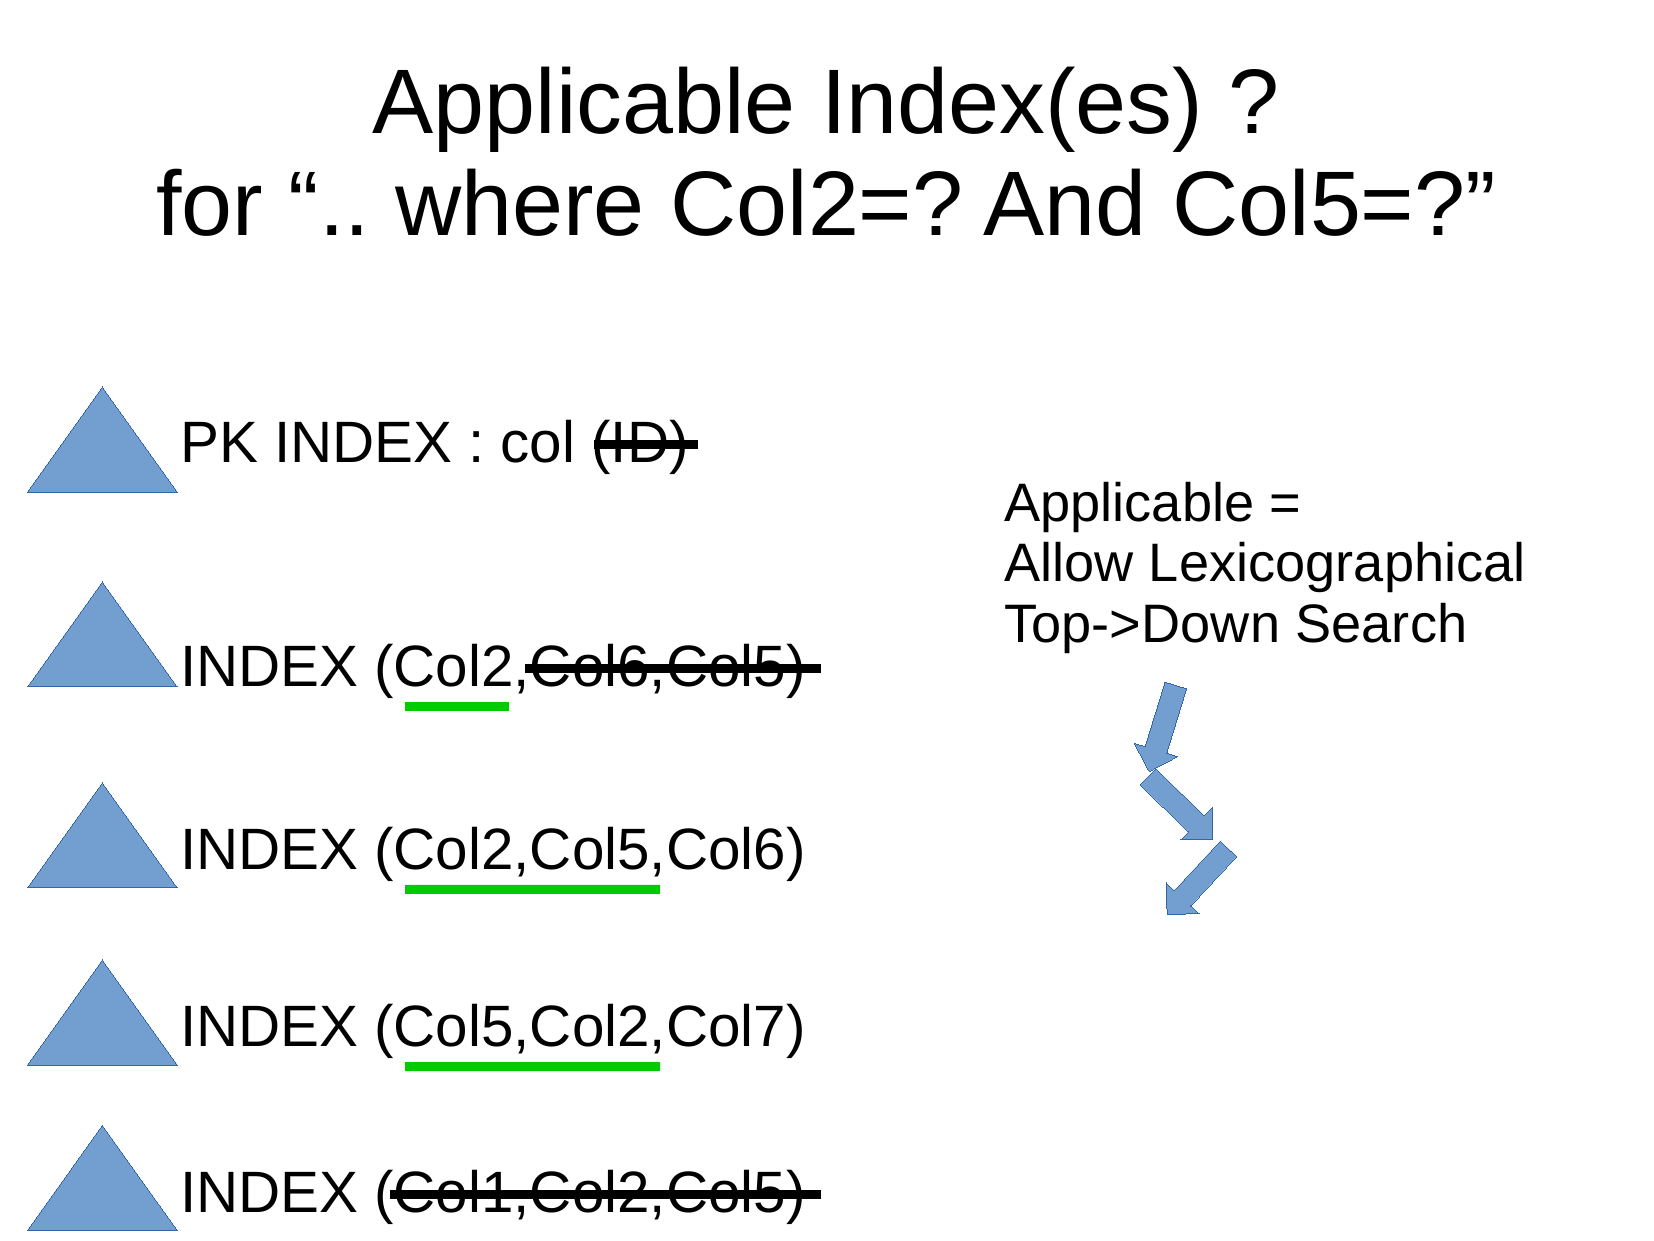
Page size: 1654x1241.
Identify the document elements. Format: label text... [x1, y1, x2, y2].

text_box INDEX (Col1,Col2,Col5) [165, 1152, 822, 1232]
text_box Applicable = Allow Lexicographical Top->Down Search [989, 465, 1556, 662]
text_box PK INDEX : col (ID) [165, 401, 705, 482]
text_box INDEX (Col2,Col5,Col6) [165, 809, 822, 890]
text_box [1166, 841, 1237, 915]
text_box [1134, 682, 1213, 840]
text_box INDEX (Col5,Col2,Col7) [165, 986, 822, 1067]
title Applicable Index(es) ? for “.. where Col2=? And Col5=?” [82, 49, 1571, 257]
text_box [27, 782, 178, 888]
text_box [27, 581, 178, 687]
text_box [27, 1125, 178, 1231]
text_box [27, 959, 178, 1066]
text_box INDEX (Col2,Col6,Col5) [165, 626, 822, 707]
text_box [27, 386, 178, 493]
